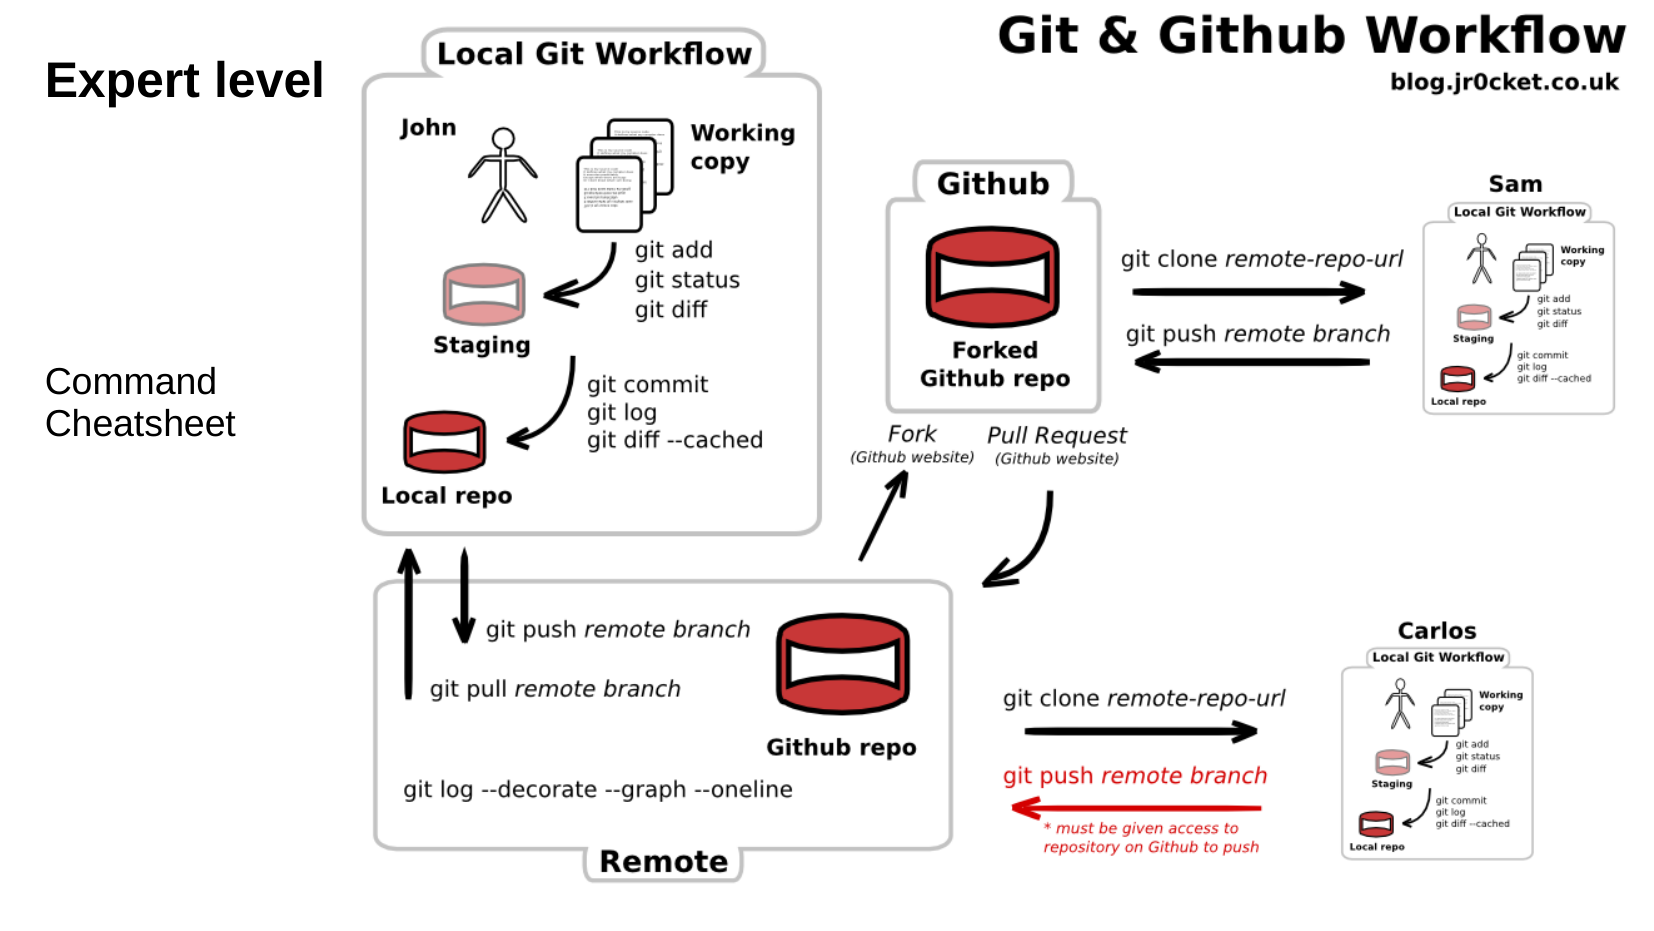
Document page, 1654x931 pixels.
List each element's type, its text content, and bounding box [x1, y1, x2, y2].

picture [338, 0, 1654, 931]
text_box Expert level Command Cheatsheet [30, 45, 341, 452]
